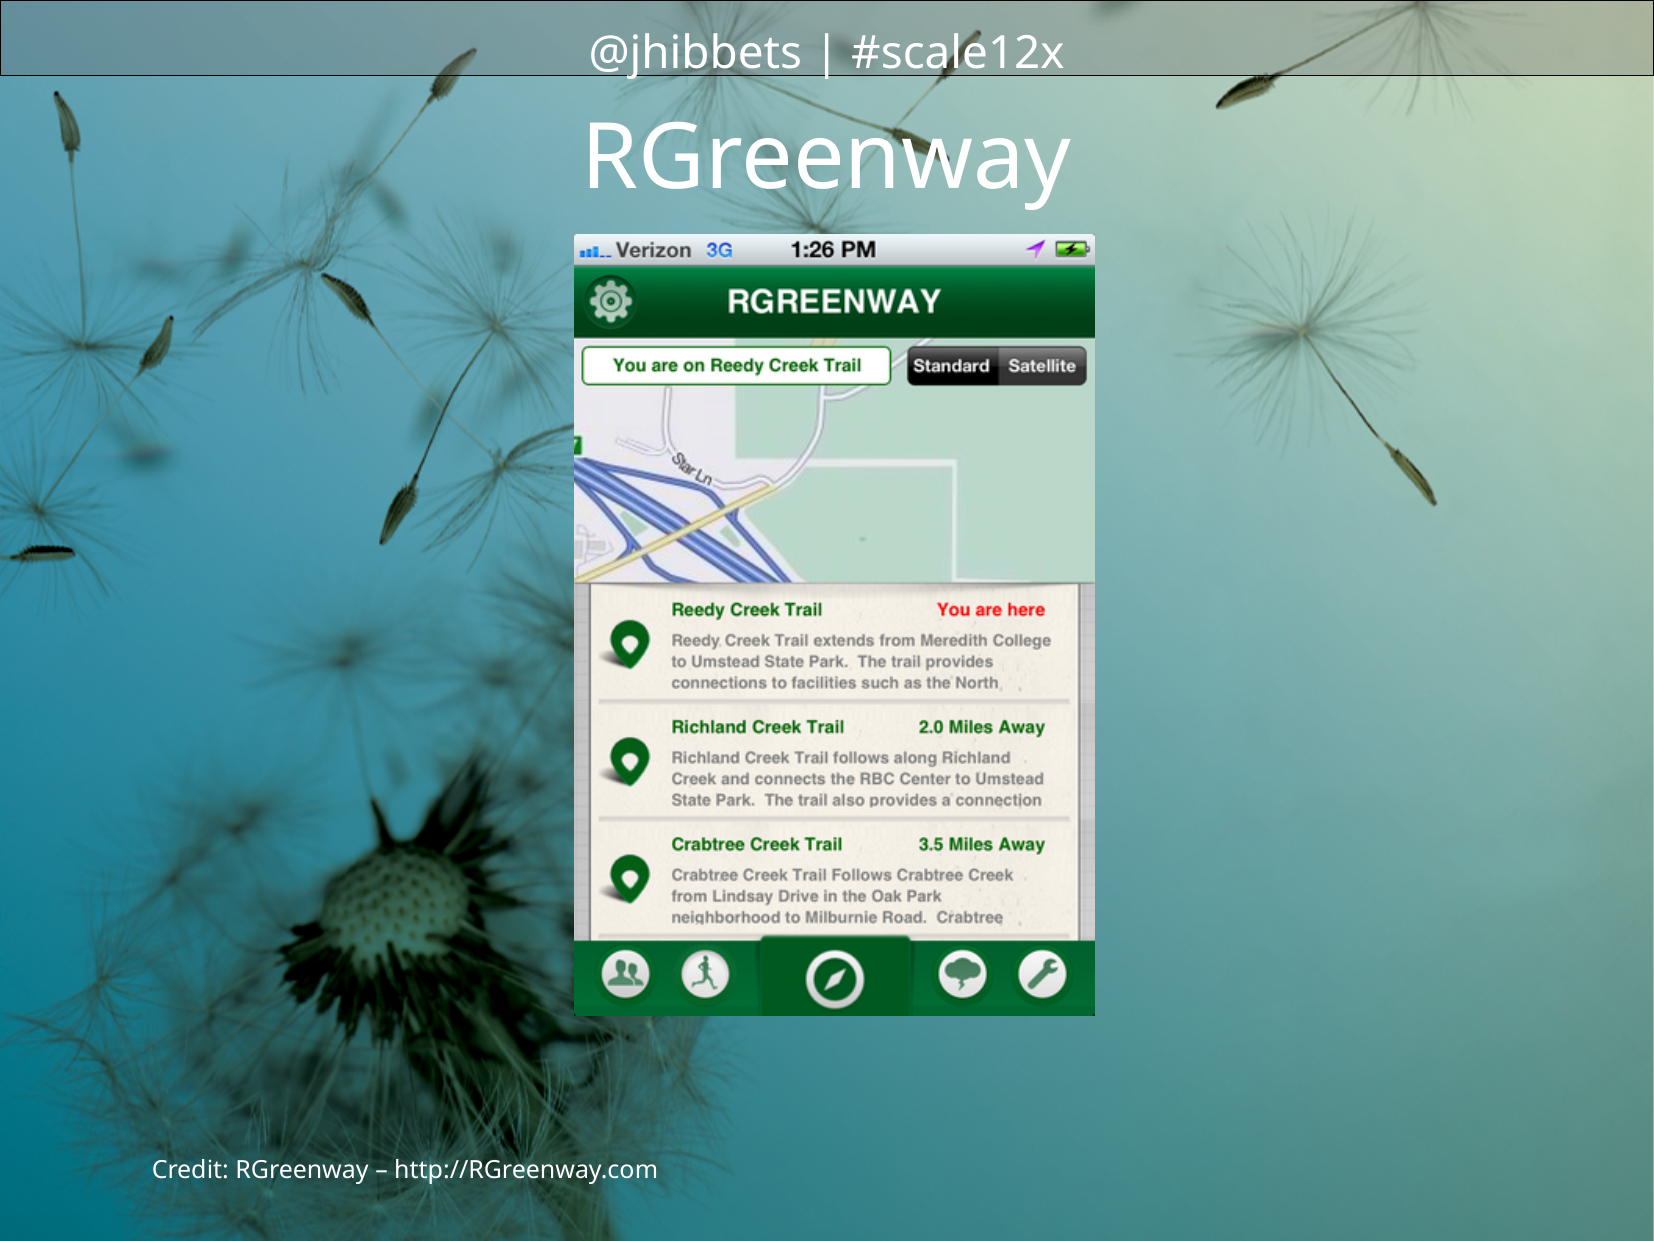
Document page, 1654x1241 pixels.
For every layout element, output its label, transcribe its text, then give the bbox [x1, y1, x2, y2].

picture [0, 76, 1654, 1241]
text_box Credit: RGreenway – http://RGreenway.com [137, 1144, 687, 1188]
title RGreenway [82, 49, 1571, 257]
